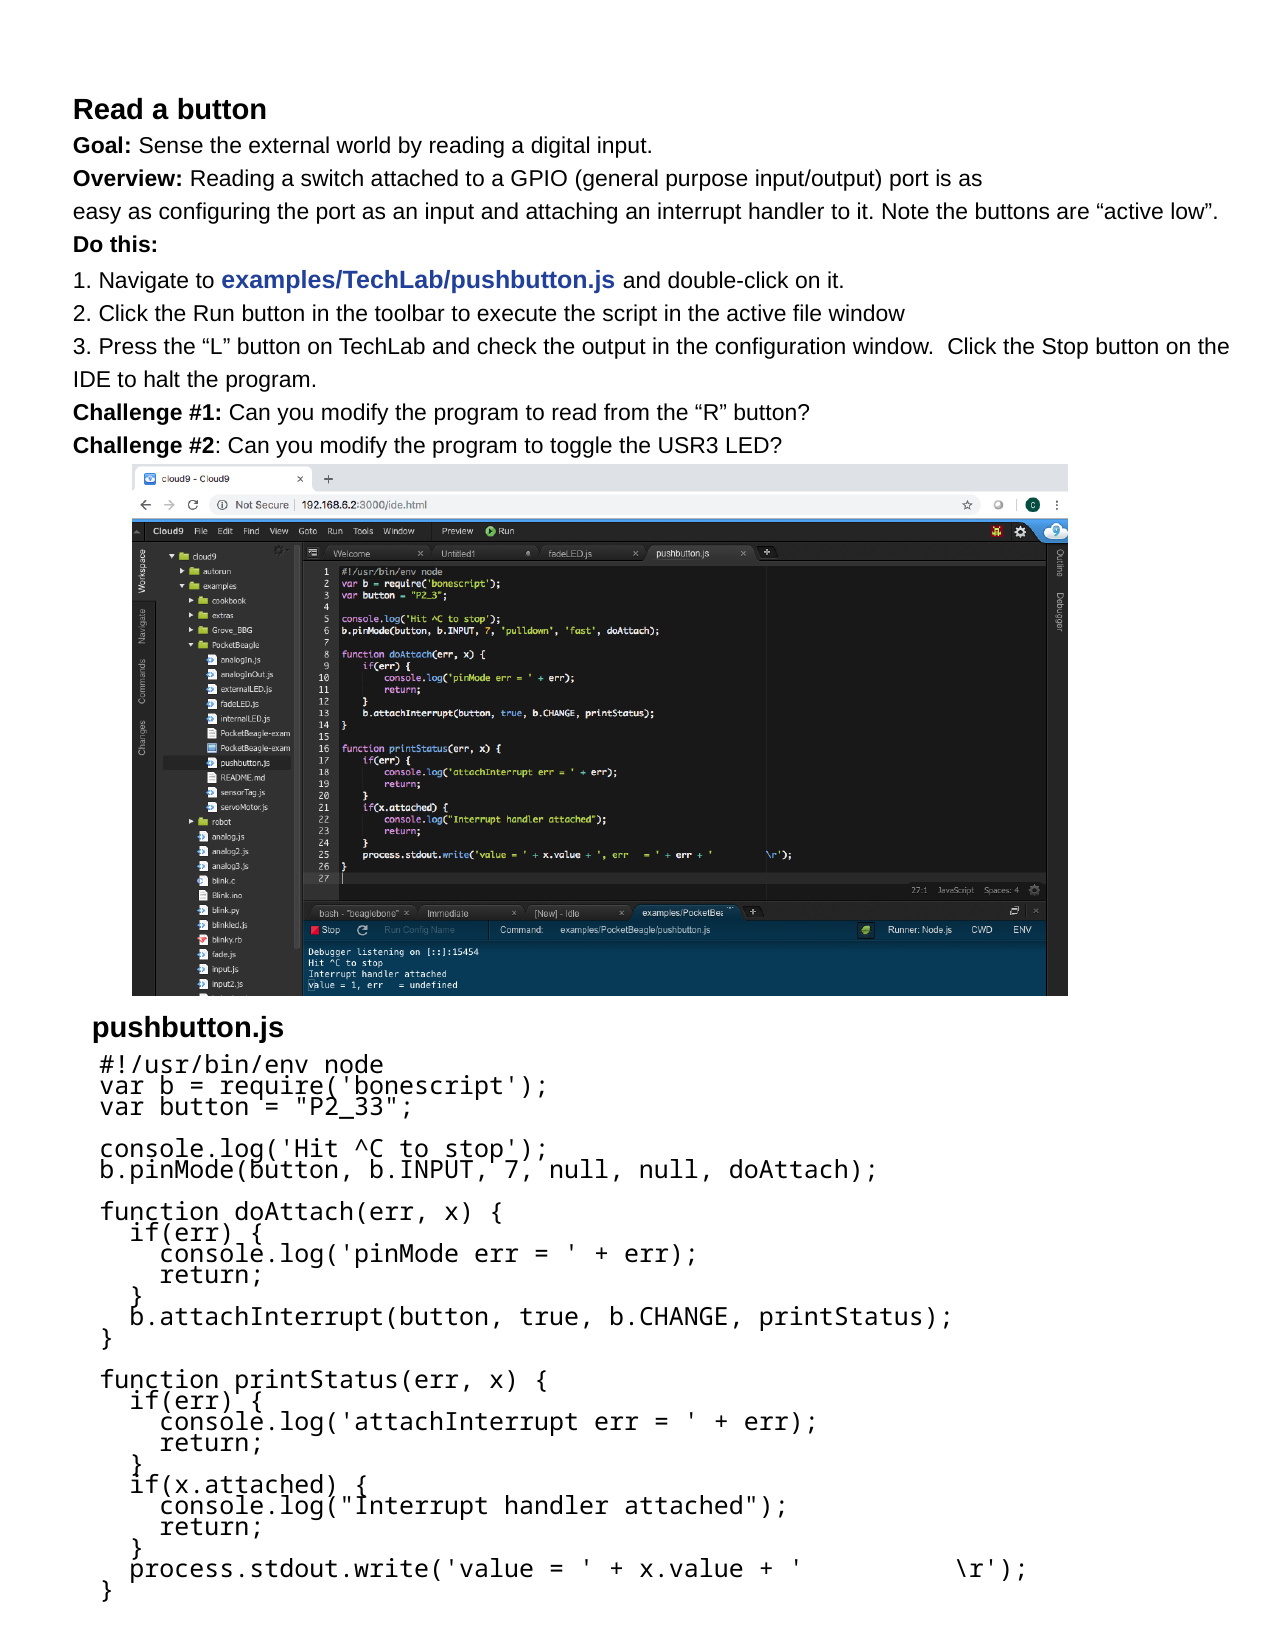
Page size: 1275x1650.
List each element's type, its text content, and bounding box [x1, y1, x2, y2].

text_box #!/usr/bin/env node var b = require('bonescript'); var button = "P2_33"; console.log('Hit ^C to stop'); b.pinMode(button, b.INPUT, 7, null, null, doAttach); function doAttach(err, x) { if(err) { console.log('pinMode err = ' + err); return; } b.attachInterrupt(button, true, b.CHANGE, printStatus); } function printStatus(err, x) { if(err) { console.log('attachInterrupt err = ' + err); return; } if(x.attached) { console.log("Interrupt handler attached"); return; } process.stdout.write('value = ' + x.value + ' \r'); } [84, 1049, 1045, 1612]
text_box pushbutton.js [77, 994, 300, 1052]
text_box Read a button Goal: Sense the external world by reading a digital input. Overview: Reading a switch attached to a GPIO (general purpose input/output) port is as easy as configuring the port as an input and attaching an interrupt handler to it. Note the buttons are “active low”. Do this: 1. Navigate to examples/TechLab/pushbutton.js and double-click on it. 2. Click the Run button in the toolbar to execute the script in the active file window 3. Press the “L” button on TechLab and check the output in the configuration window. Click the Stop button on the IDE to halt the program. Challenge #1: Can you modify the program to read from the “R” button? Challenge #2: Can you modify the program to toggle the USR3 LED? [58, 76, 1248, 466]
picture [132, 464, 1068, 996]
